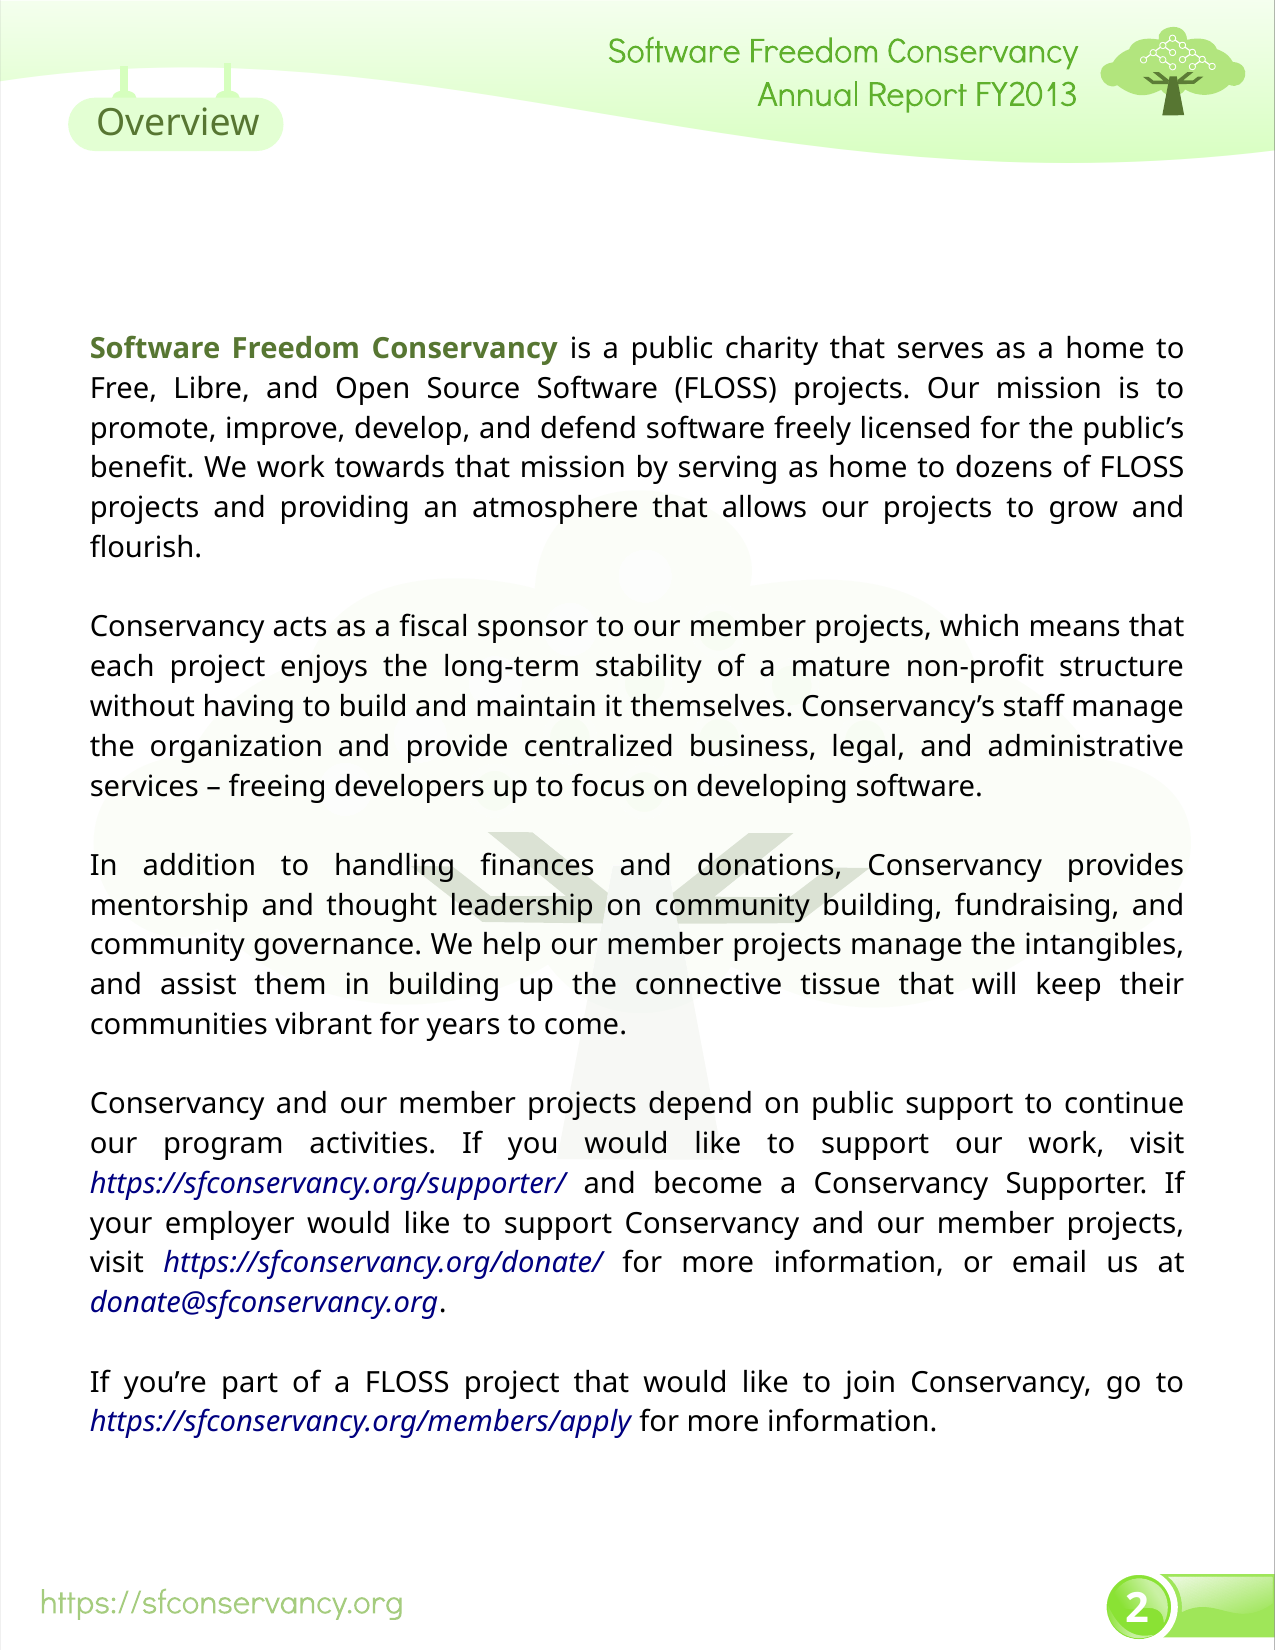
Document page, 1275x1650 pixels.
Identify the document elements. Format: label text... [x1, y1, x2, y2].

text_box Software Freedom Conservancy is a public charity that serves as a home to Free, Libre, and Open Source Software (FLOSS) projects. Our mission is to promote, improve, develop, and defend software freely licensed for the public’s benefit. We work towards that mission by serving as home to dozens of FLOSS projects and providing an atmosphere that allows our projects to grow and flourish. Conservancy acts as a fiscal sponsor to our member projects, which means that each project enjoys the long-term stability of a mature non-profit structure without having to build and maintain it themselves. Conservancy’s staff manage the organization and provide centralized business, legal, and administrative services – freeing developers up to focus on developing software. In addition to handling finances and donations, Conservancy provides mentorship and thought leadership on community building, fundraising, and community governance. We help our member projects manage the intangibles, and assist them in building up the connective tissue that will keep their communities vibrant for years to come. Conservancy and our member projects depend on public support to continue our program activities. If you would like to support our work, visit https://sfconservancy.org/supporter/ and become a Conservancy Supporter. If your employer would like to support Conservancy and our member projects, visit https://sfconservancy.org/donate/ for more information, or email us at donate@sfconservancy.org. If you’re part of a FLOSS project that would like to join Conservancy, go to https://sfconservancy.org/members/apply for more information. [75, 320, 1201, 1330]
text_box Overview [81, 87, 260, 152]
